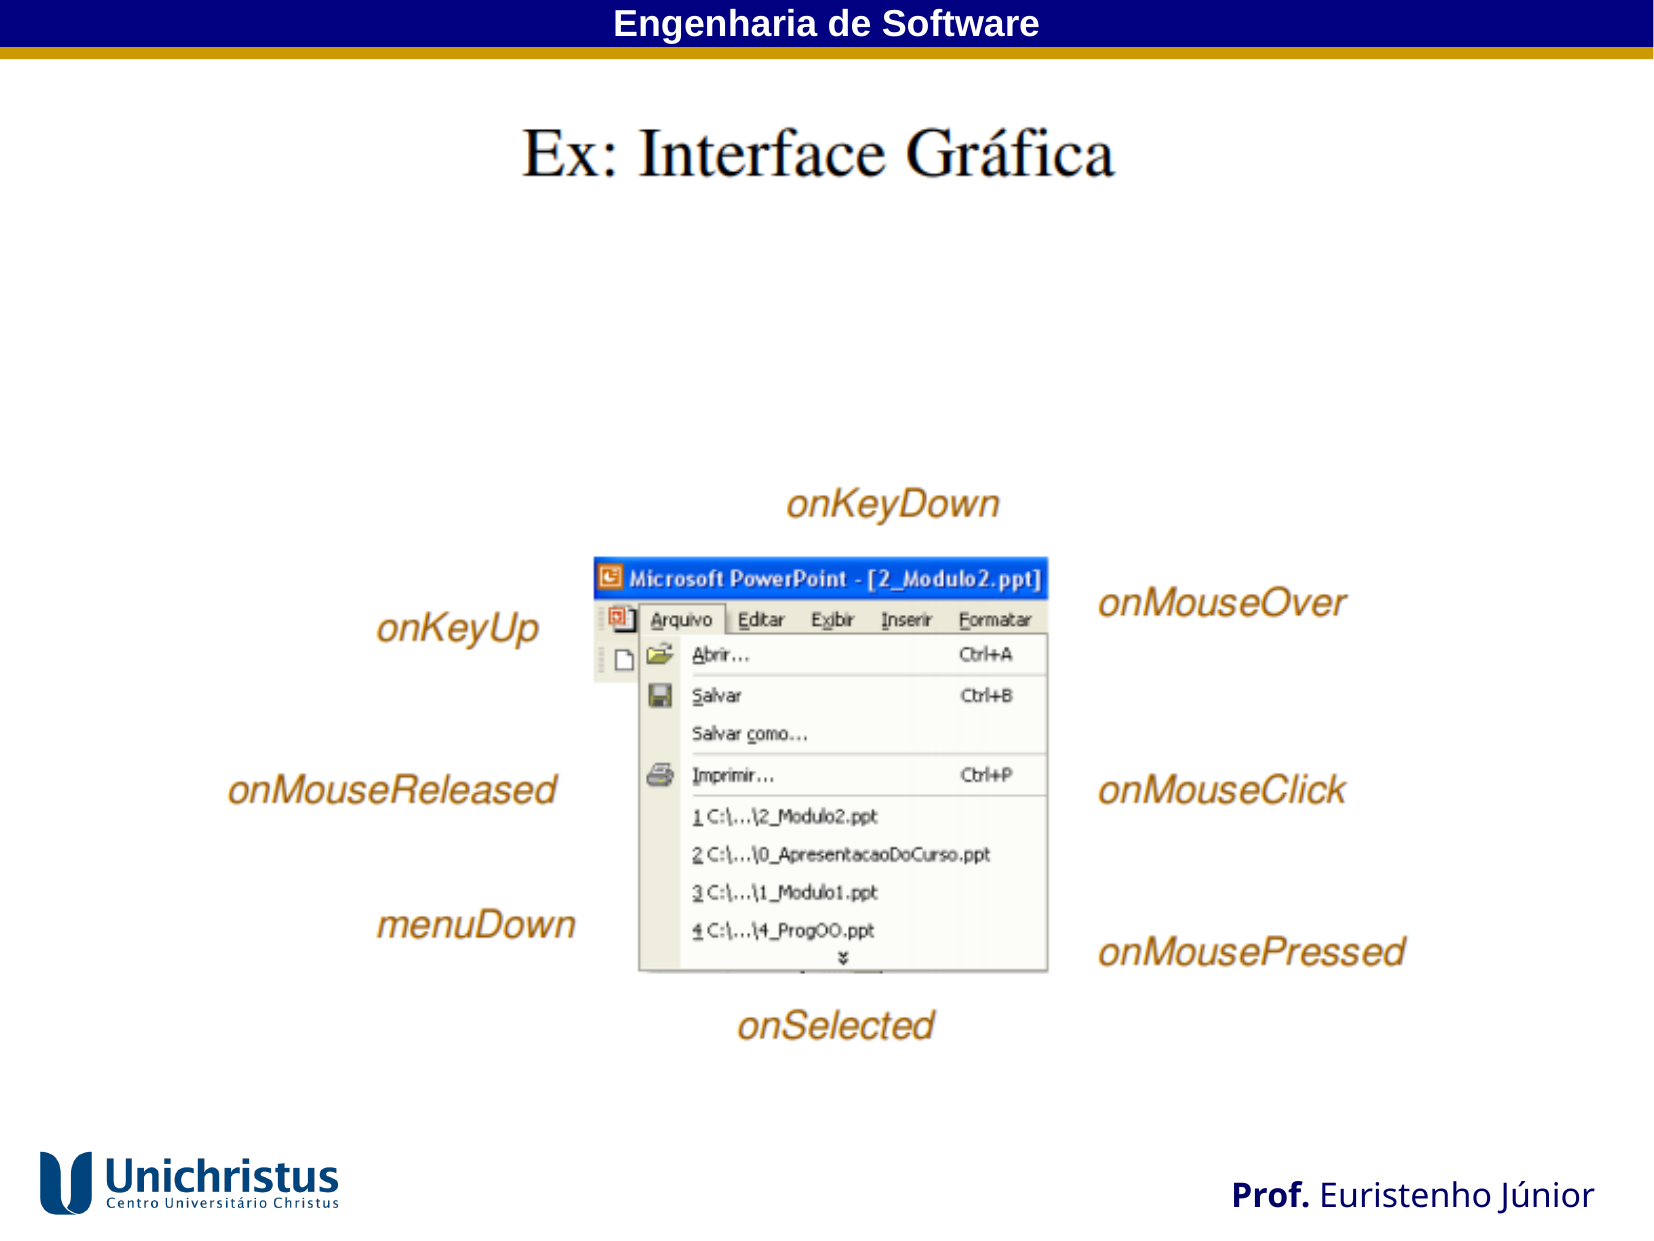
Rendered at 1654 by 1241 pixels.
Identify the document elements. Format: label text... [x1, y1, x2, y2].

picture [188, 109, 1521, 1075]
picture [35, 1148, 343, 1217]
text_box Engenharia de Software [0, 0, 1654, 47]
text_box [0, 47, 1654, 60]
text_box Prof. Euristenho Júnior [1216, 1163, 1654, 1224]
